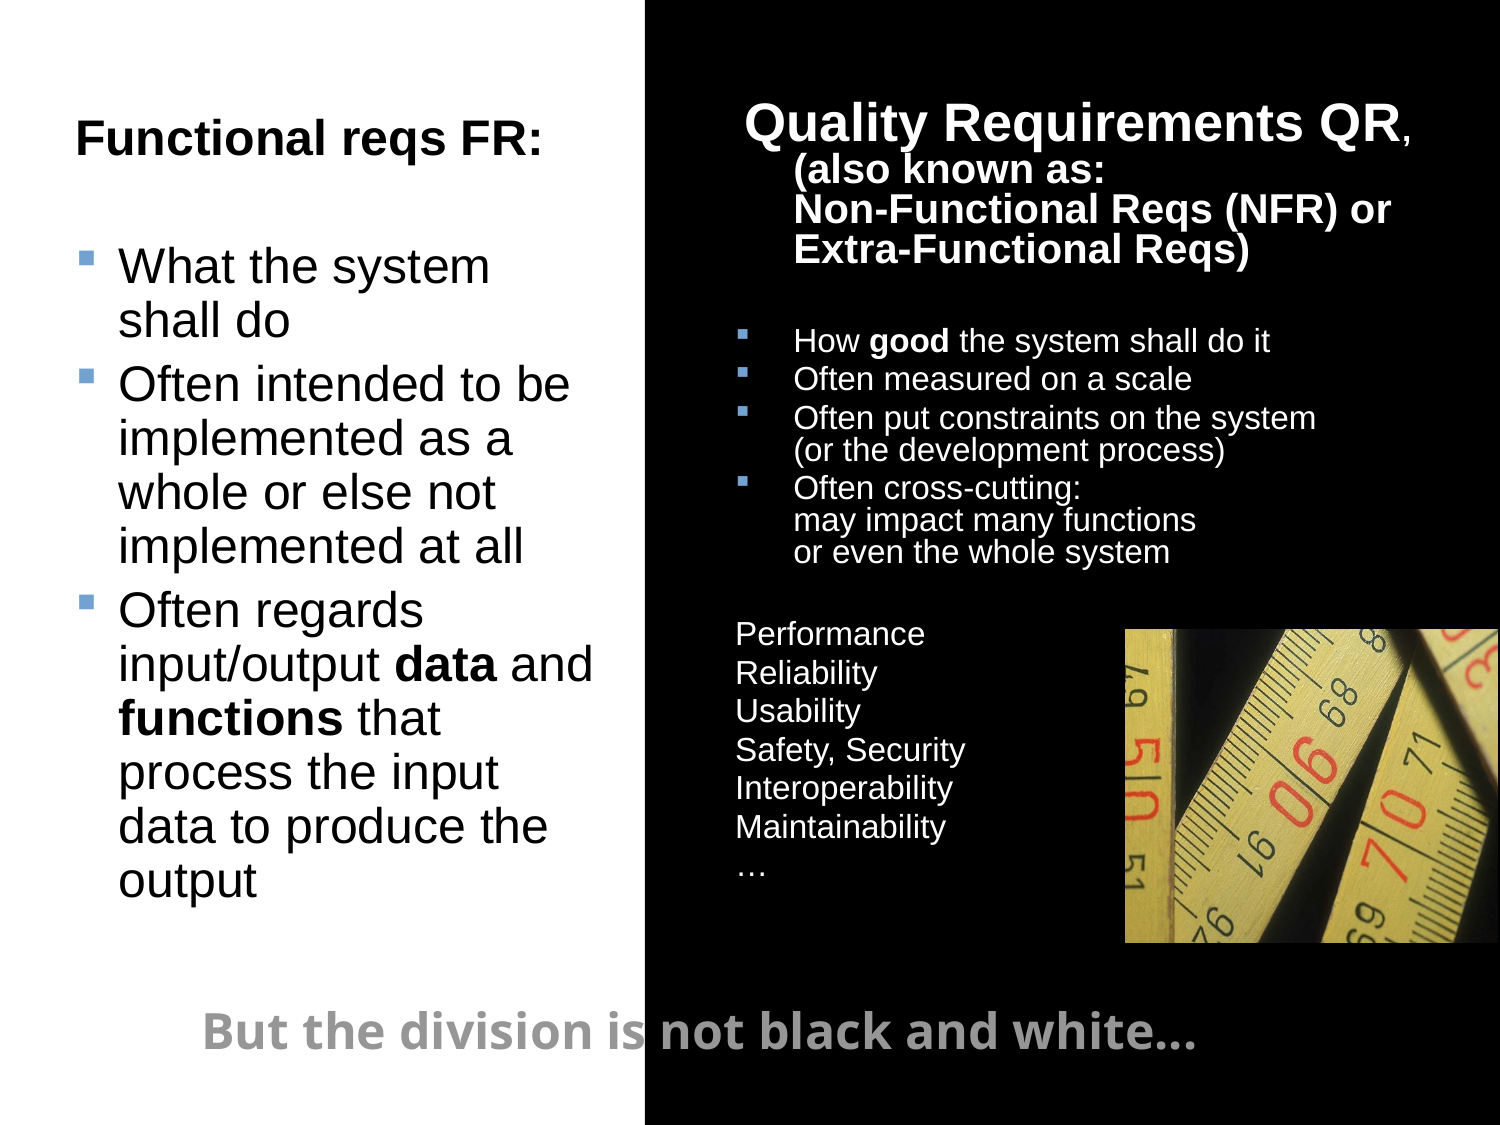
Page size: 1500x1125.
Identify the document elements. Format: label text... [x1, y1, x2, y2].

text_box [644, 0, 1500, 1125]
text_box But the division is not black and white... [186, 992, 1213, 1067]
picture [1125, 629, 1498, 943]
list Functional reqs FR: What the system shall do Often intended to be implemented as a whole or else not implemented at all Often regards input/output data and functions that process the input data to produce the output [60, 104, 617, 893]
list Quality Requirements QR, (also known as: Non-Functional Reqs (NFR) or Extra-Functional Reqs) How good the system shall do it Often measured on a scale Often put constraints on the system (or the development process) Often cross-cutting: may impact many functions or even the whole system Performance Reliability Usability Safety, Security Interoperability Maintainability … [720, 92, 1441, 931]
